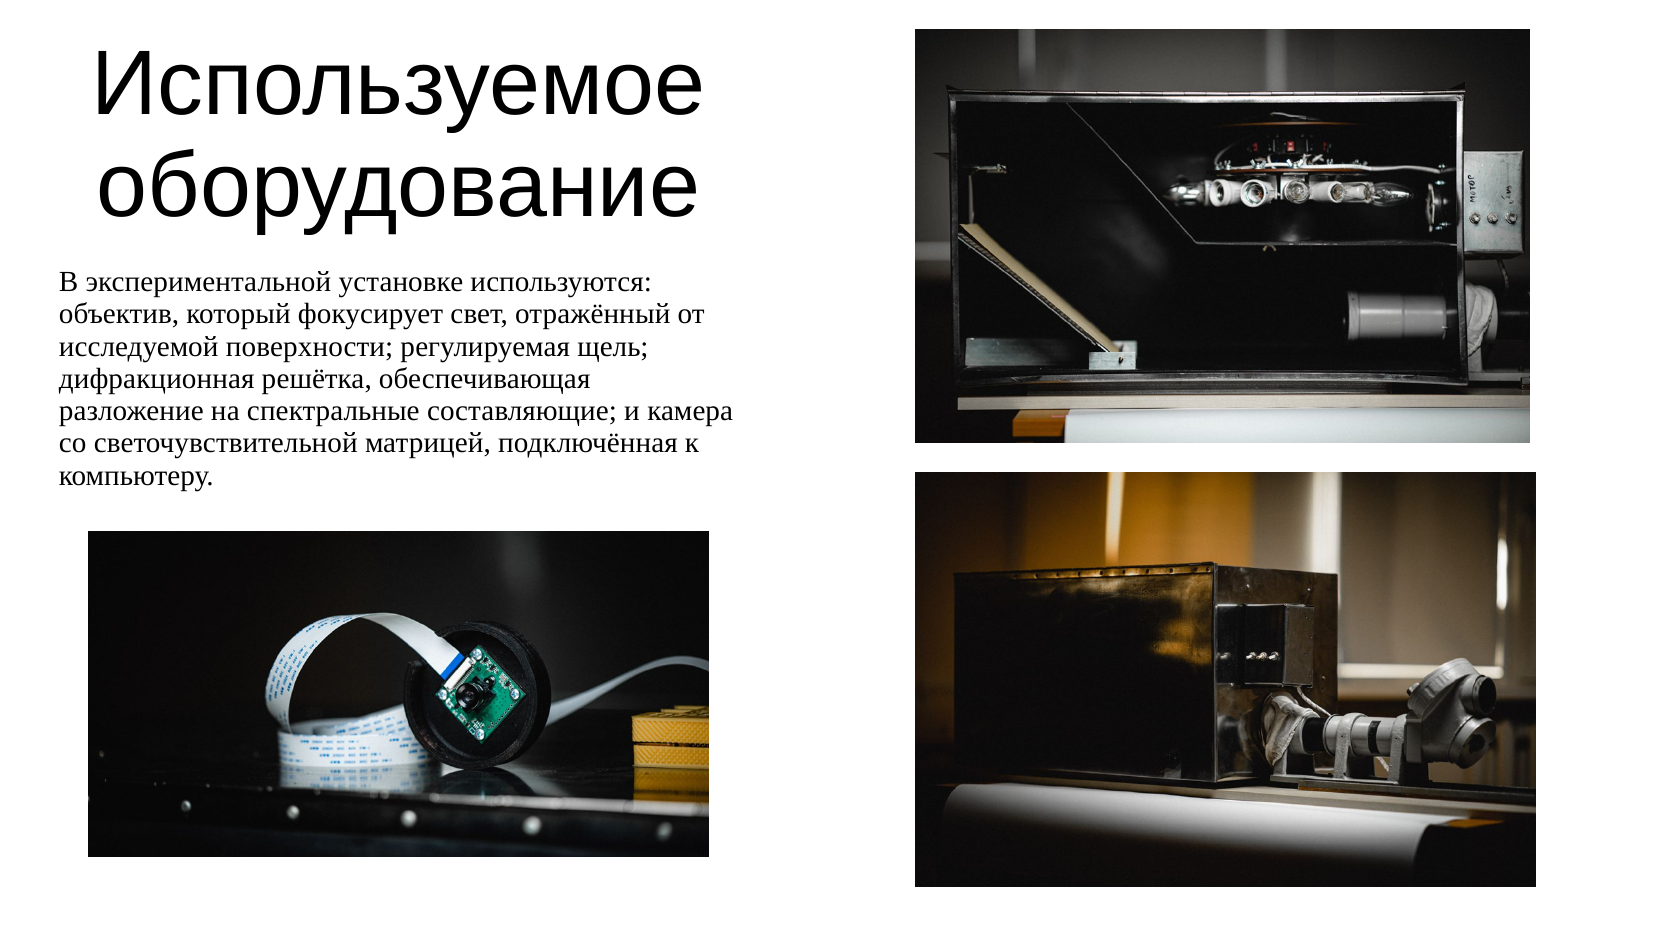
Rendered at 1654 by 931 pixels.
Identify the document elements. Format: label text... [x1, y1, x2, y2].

picture [915, 29, 1530, 443]
list В экспериментальной установке используются: объектив, который фокусирует свет, отражённый от исследуемой поверхности; регулируемая щель; дифракционная решётка, обеспечивающая разложение на спектральные составляющие; и камера со светочувствительной матрицей, подключённая к компьютеру. [59, 265, 739, 532]
picture [915, 472, 1536, 887]
title Используемое оборудование [0, 31, 798, 237]
picture [88, 531, 709, 857]
